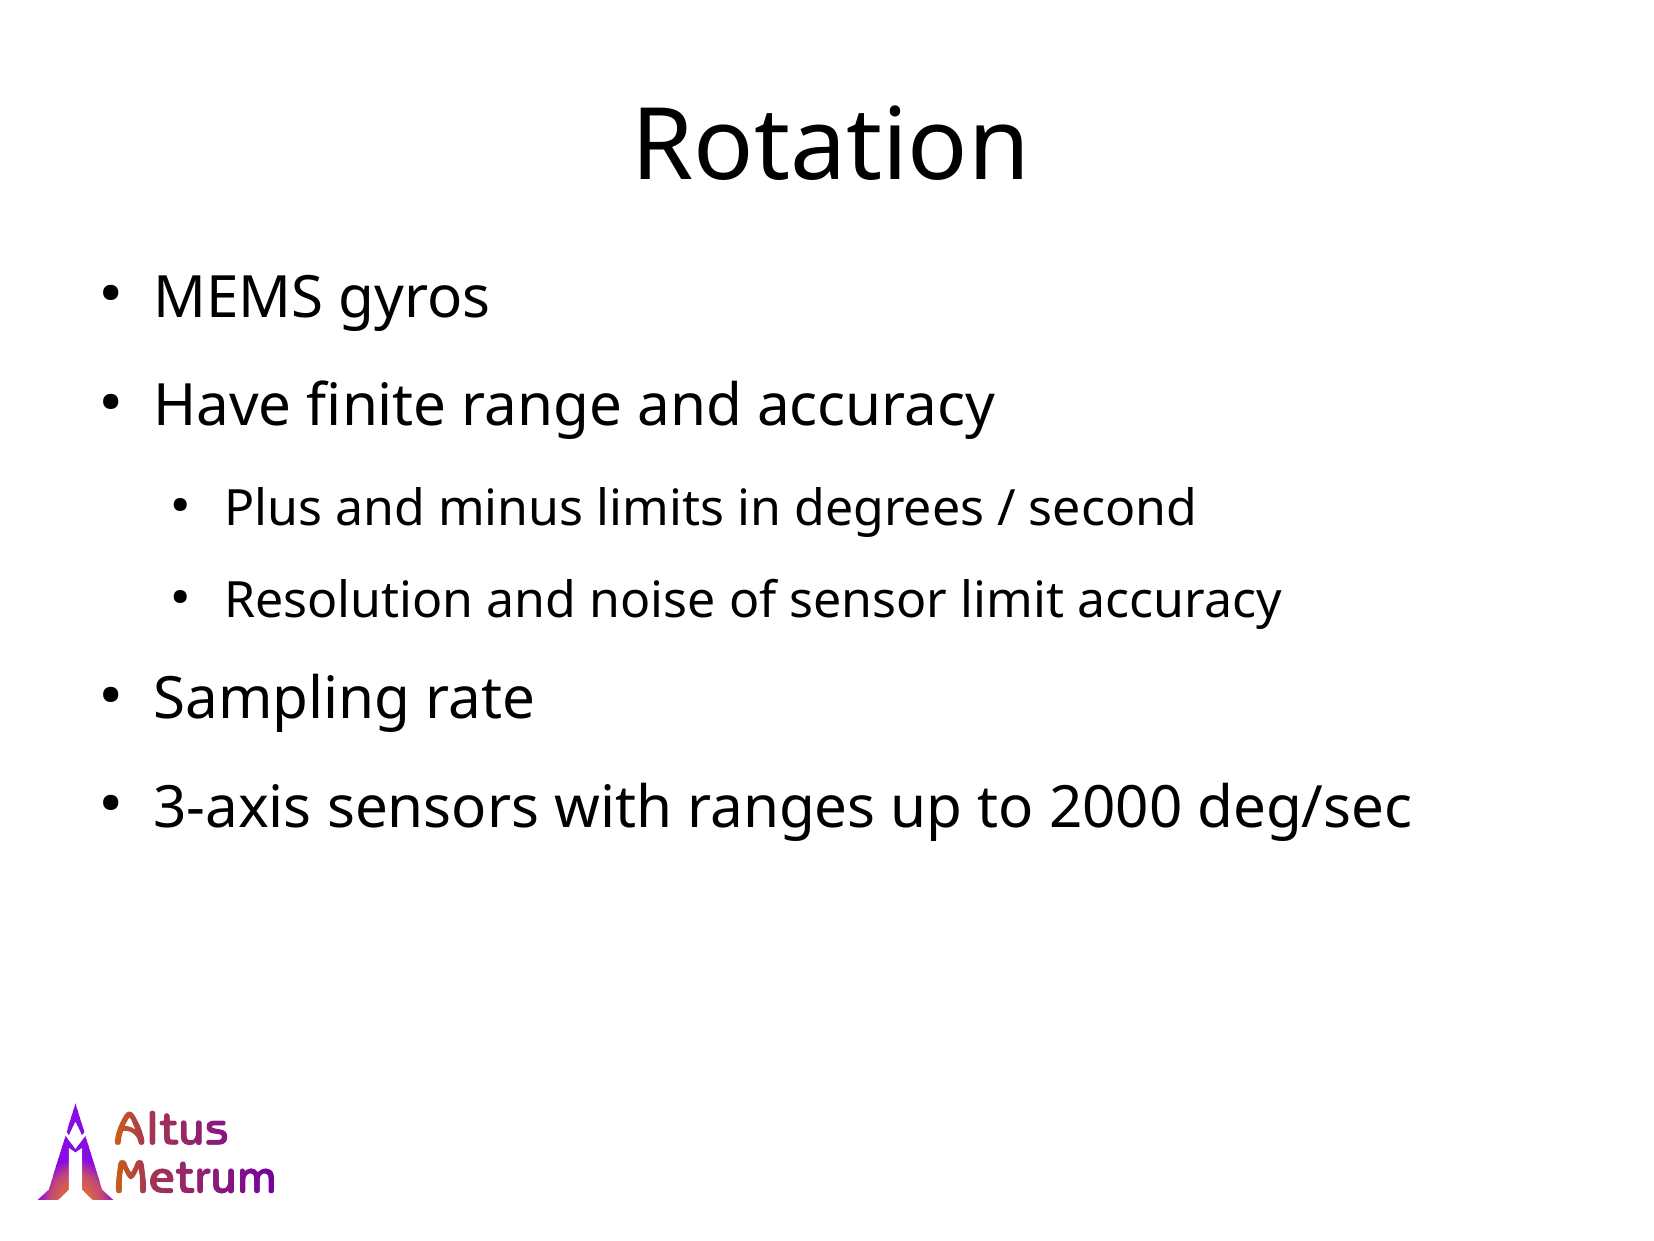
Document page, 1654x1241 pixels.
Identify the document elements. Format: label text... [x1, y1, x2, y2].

list MEMS gyros Have finite range and accuracy Plus and minus limits in degrees / second Resolution and noise of sensor limit accuracy Sampling rate 3-axis sensors with ranges up to 2000 deg/sec [82, 254, 1571, 1059]
title Rotation [86, 55, 1576, 226]
picture [37, 1103, 274, 1200]
